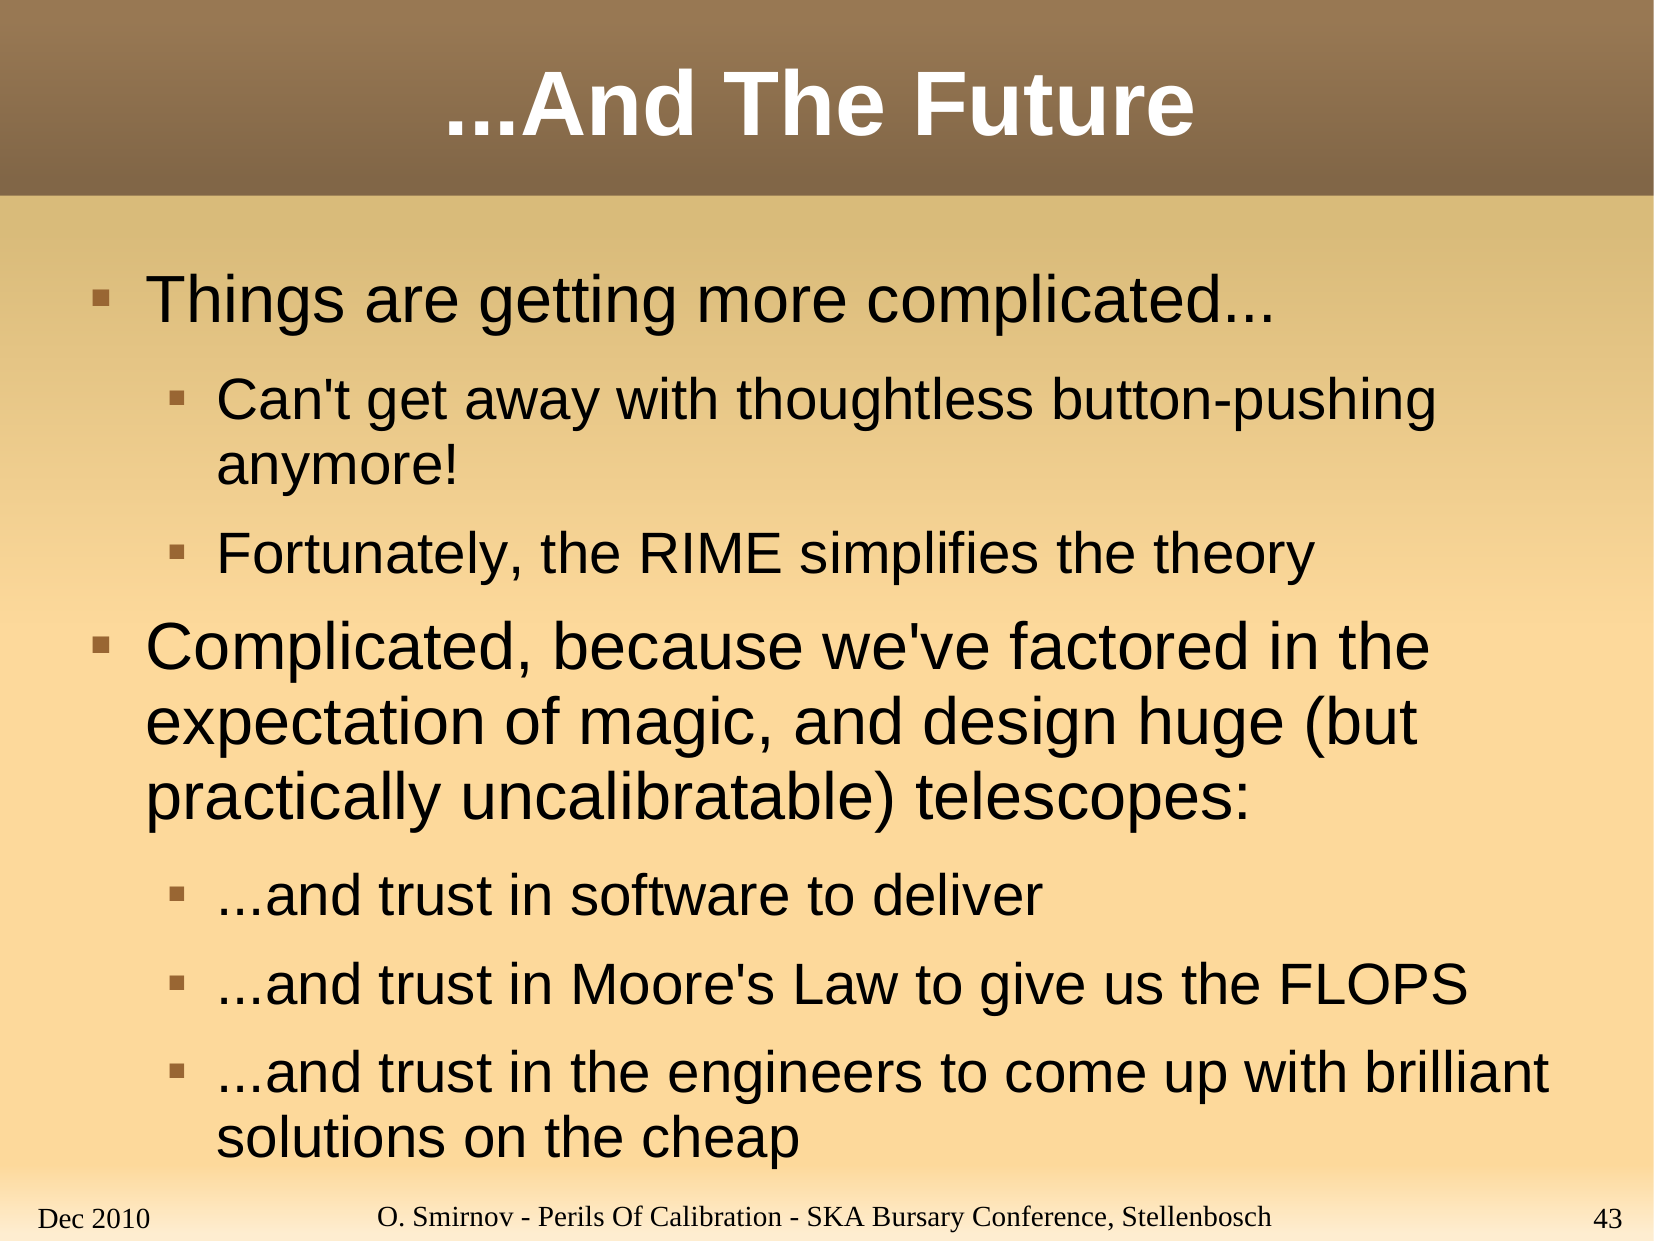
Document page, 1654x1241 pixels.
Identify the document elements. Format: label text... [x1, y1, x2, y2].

picture [0, 0, 1654, 1241]
title ...And The Future [76, 7, 1565, 200]
list Things are getting more complicated... Can't get away with thoughtless button-pushing anymore! Fortunately, the RIME simplifies the theory Complicated, because we've factored in the expectation of magic, and design huge (but practically uncalibratable) telescopes: ...and trust in software to deliver ...and trust in Moore's Law to give us the FLOPS ...and trust in the engineers to come up with brilliant solutions on the cheap [75, 262, 1564, 1171]
